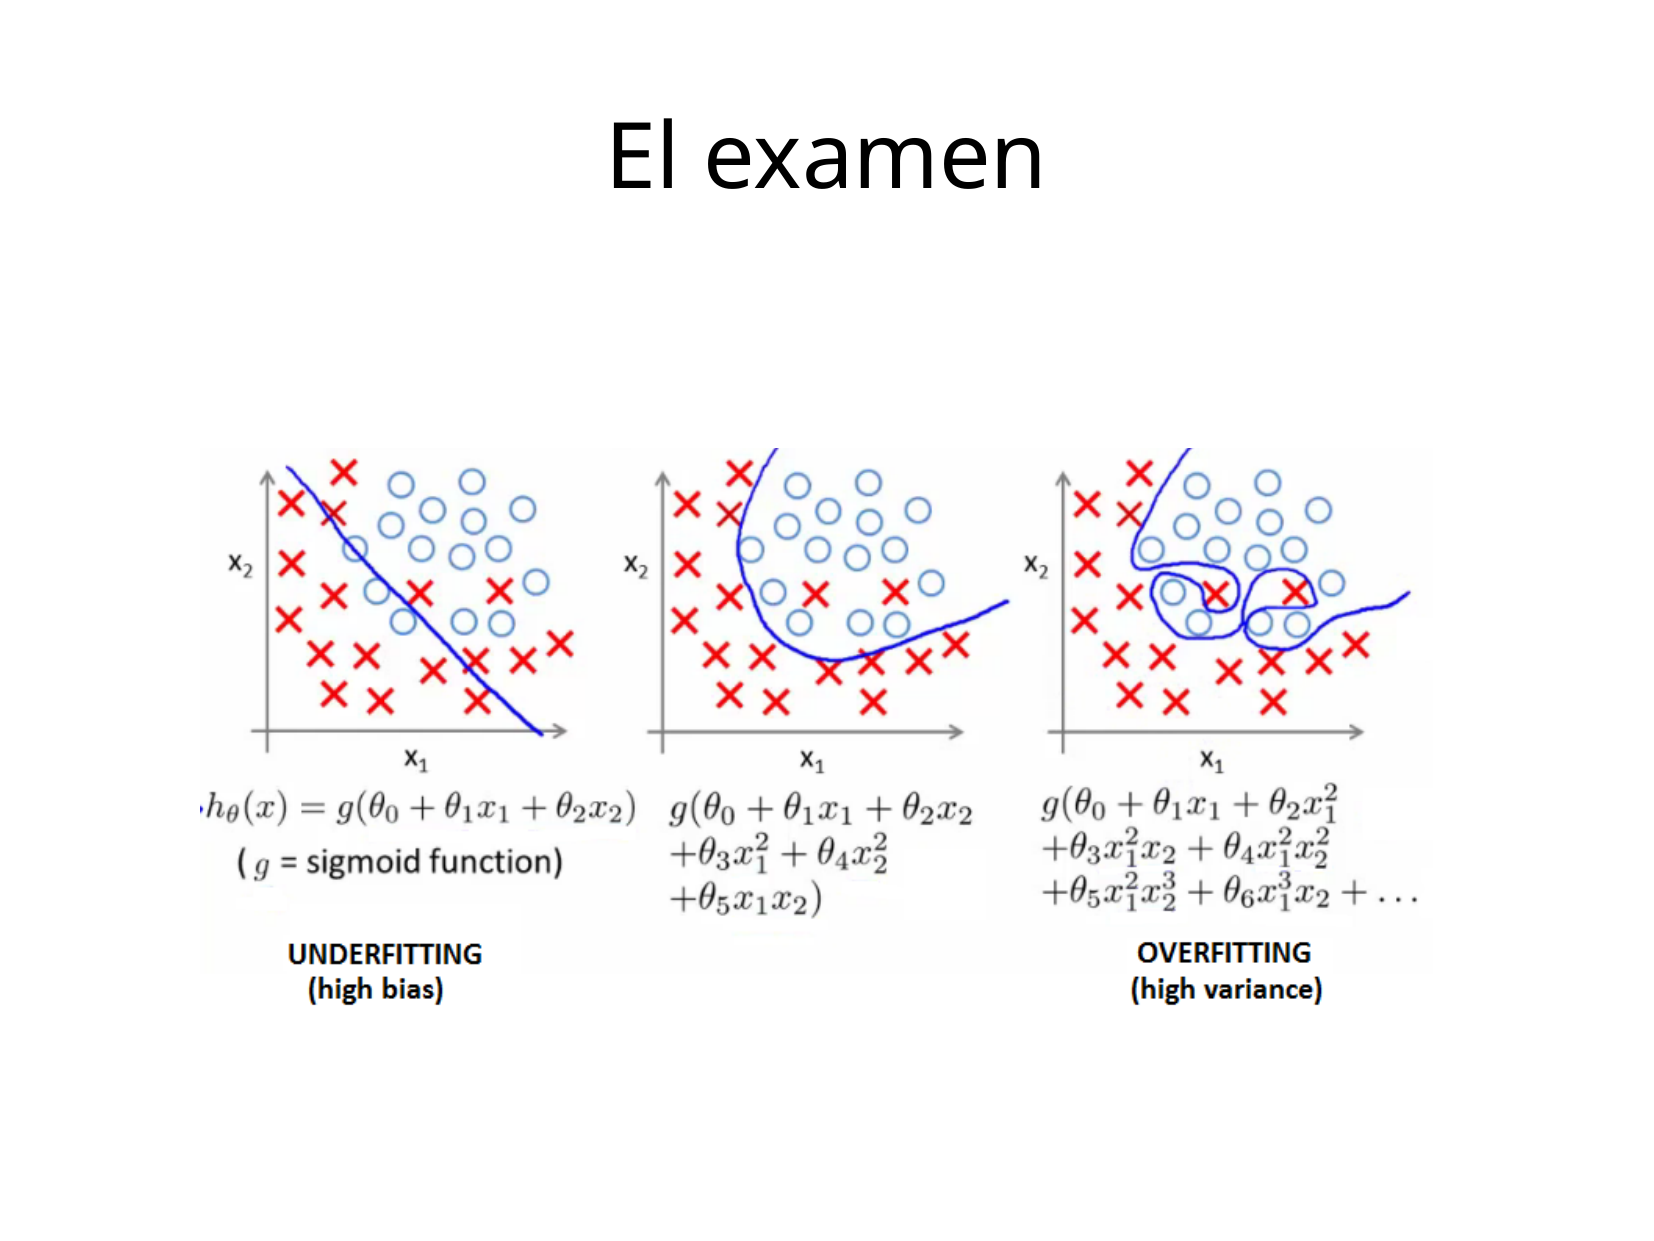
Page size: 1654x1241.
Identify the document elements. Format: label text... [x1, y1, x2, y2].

picture [200, 448, 1442, 1027]
title El examen [82, 49, 1571, 257]
